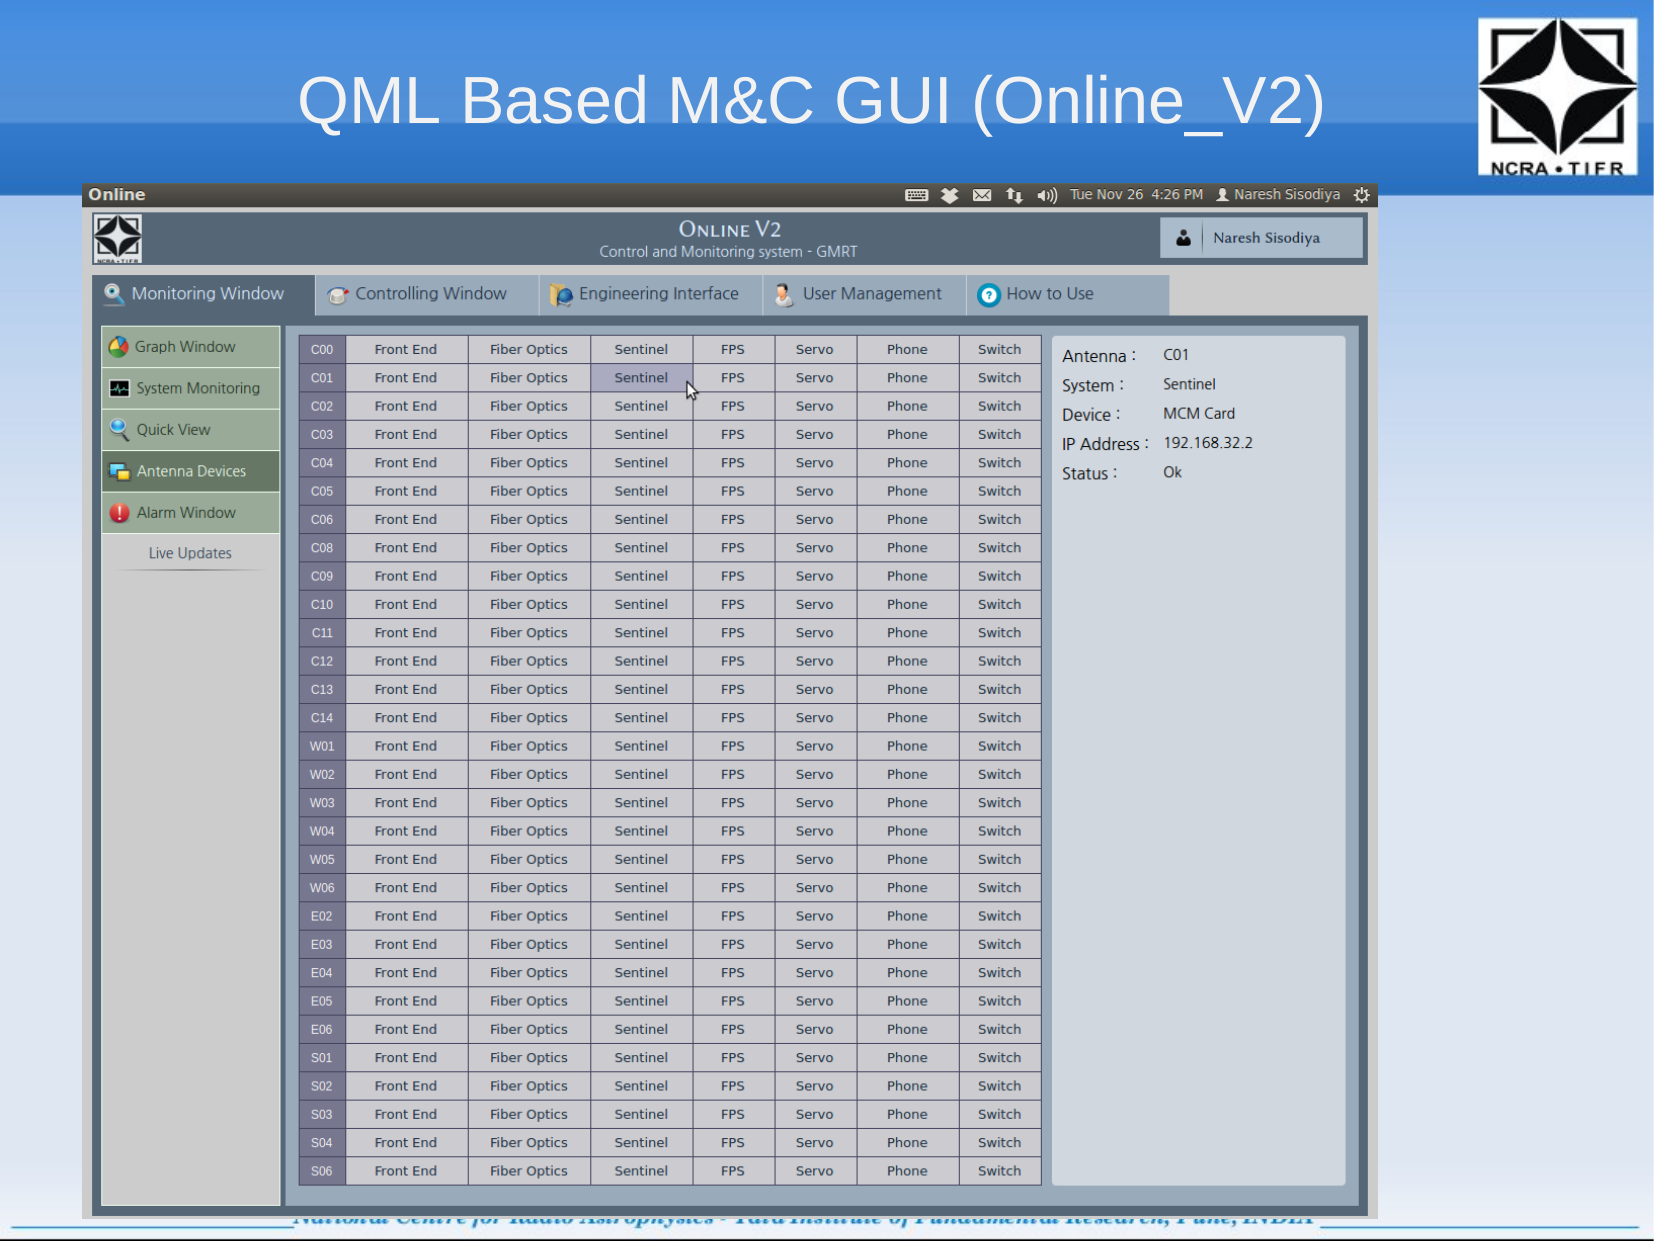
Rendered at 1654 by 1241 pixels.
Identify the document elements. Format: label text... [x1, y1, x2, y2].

text_box QML Based M&C GUI (Online_V2) [70, 0, 1555, 203]
picture [0, 0, 1654, 1241]
